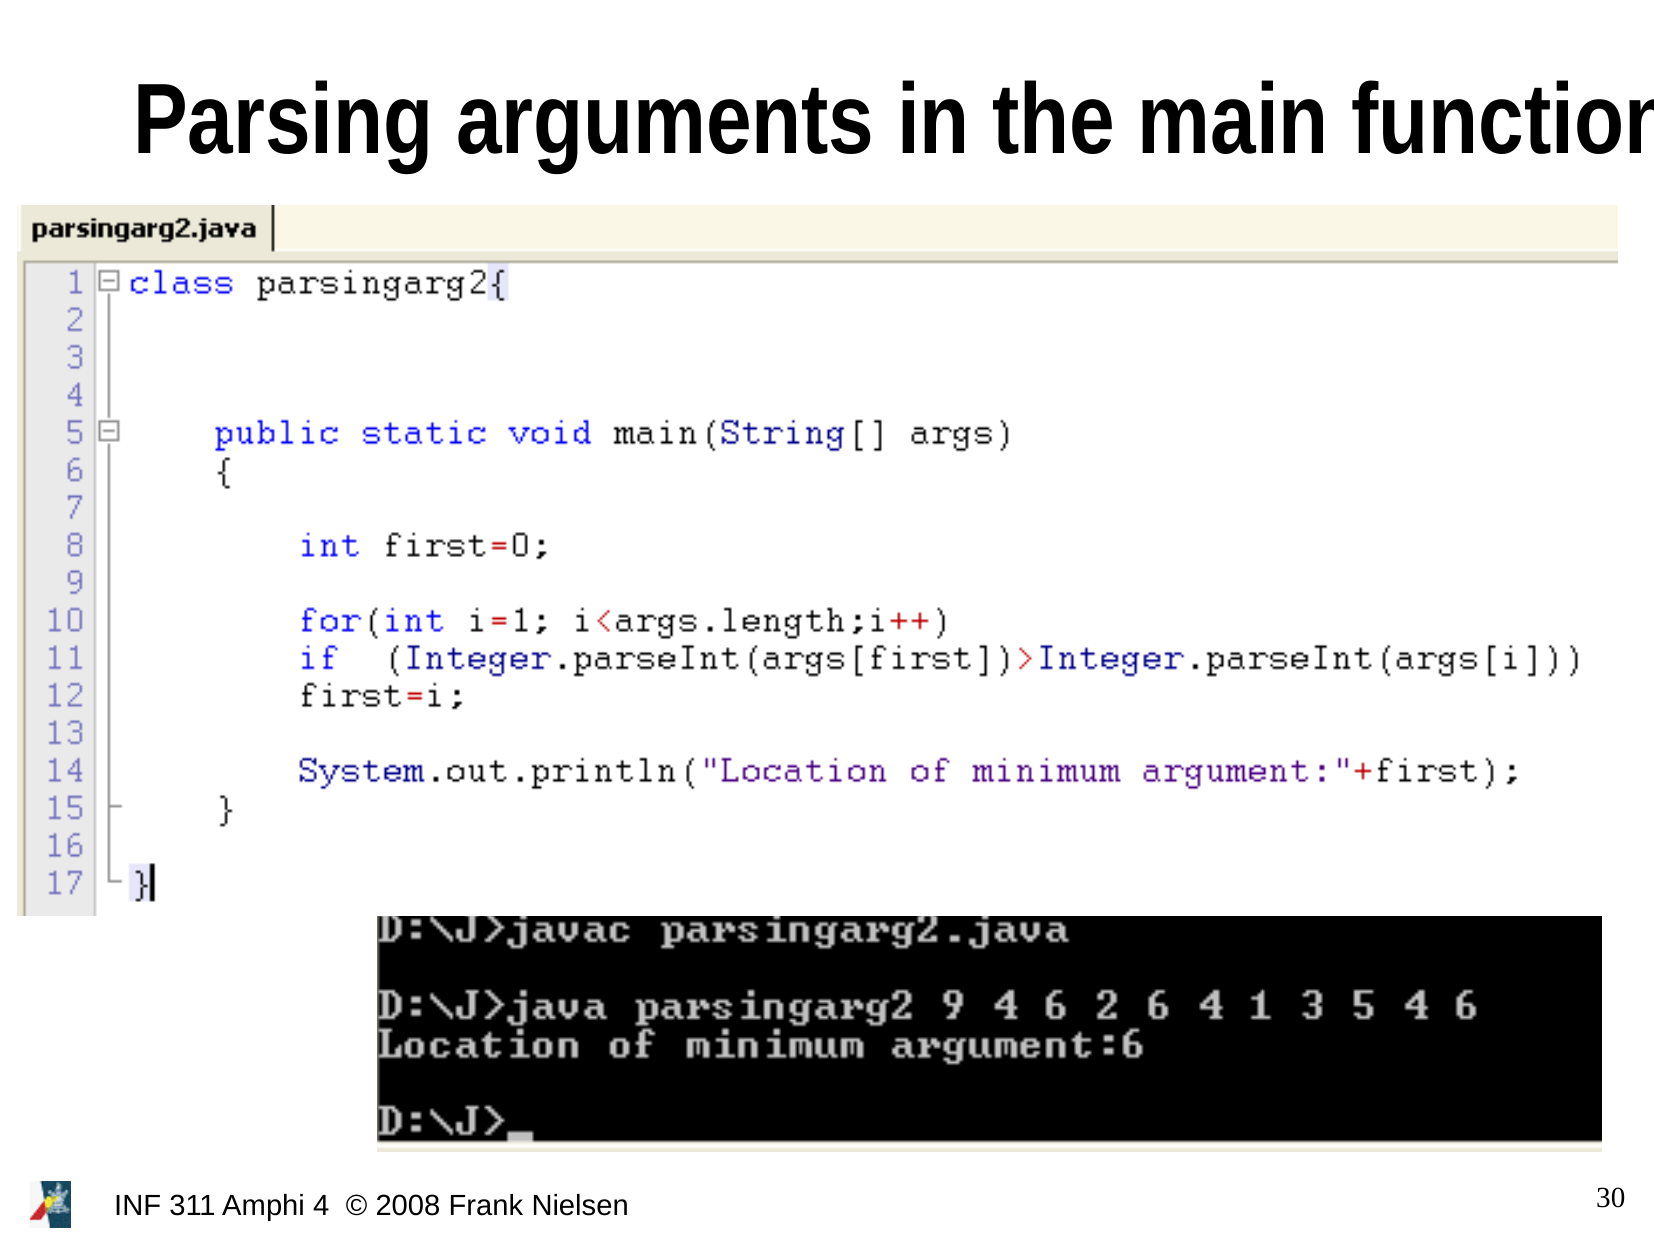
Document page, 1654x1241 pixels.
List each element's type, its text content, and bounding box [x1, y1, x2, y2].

text_box Parsing arguments in the main function [118, 53, 1654, 183]
picture [29, 1181, 71, 1228]
picture [17, 205, 1618, 1152]
